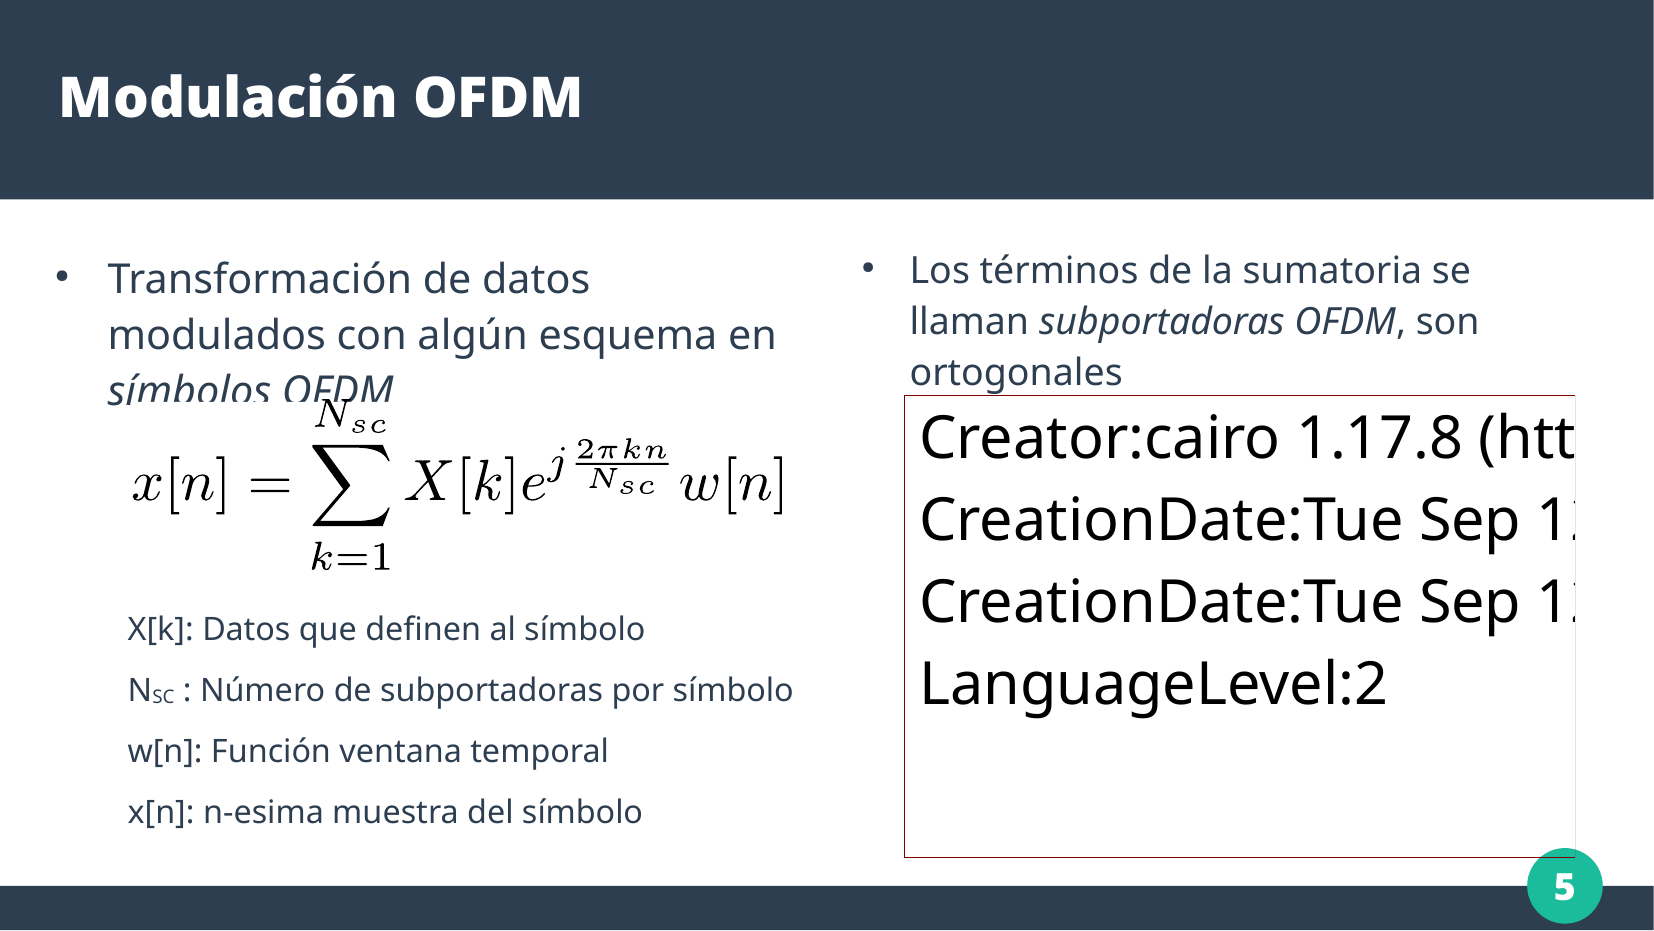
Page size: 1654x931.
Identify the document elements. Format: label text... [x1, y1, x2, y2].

title Modulación OFDM [59, 37, 1595, 155]
list X[k]: Datos que definen al símbolo NSC : Número de subportadoras por símbolo w[n]: Función ventana temporal x[n]: n-esima muestra del símbolo [59, 605, 809, 870]
list Transformación de datos modulados con algún esquema en símbolos OFDM [37, 249, 809, 419]
picture [900, 391, 1576, 858]
list Los términos de la sumatoria se llaman subportadoras OFDM, son ortogonales [845, 243, 1596, 398]
text_box [132, 399, 782, 571]
